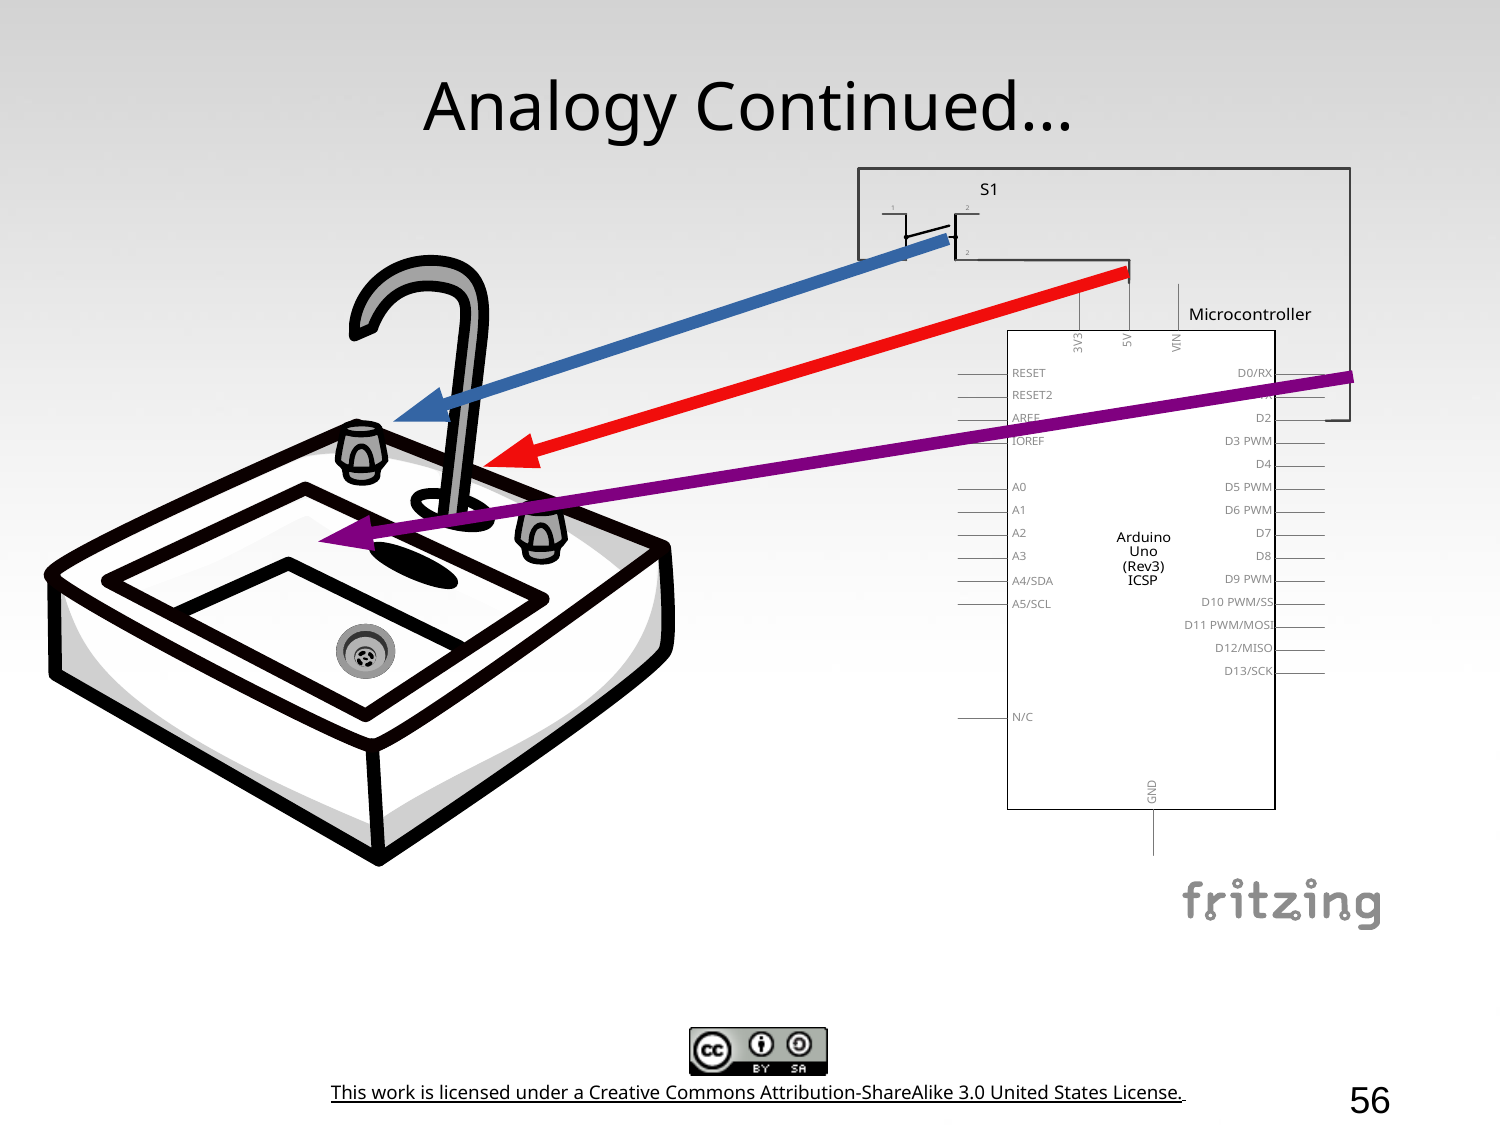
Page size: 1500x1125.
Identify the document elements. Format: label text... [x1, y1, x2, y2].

picture [0, 0, 1500, 1125]
title Analogy Continued... [112, 49, 1388, 238]
